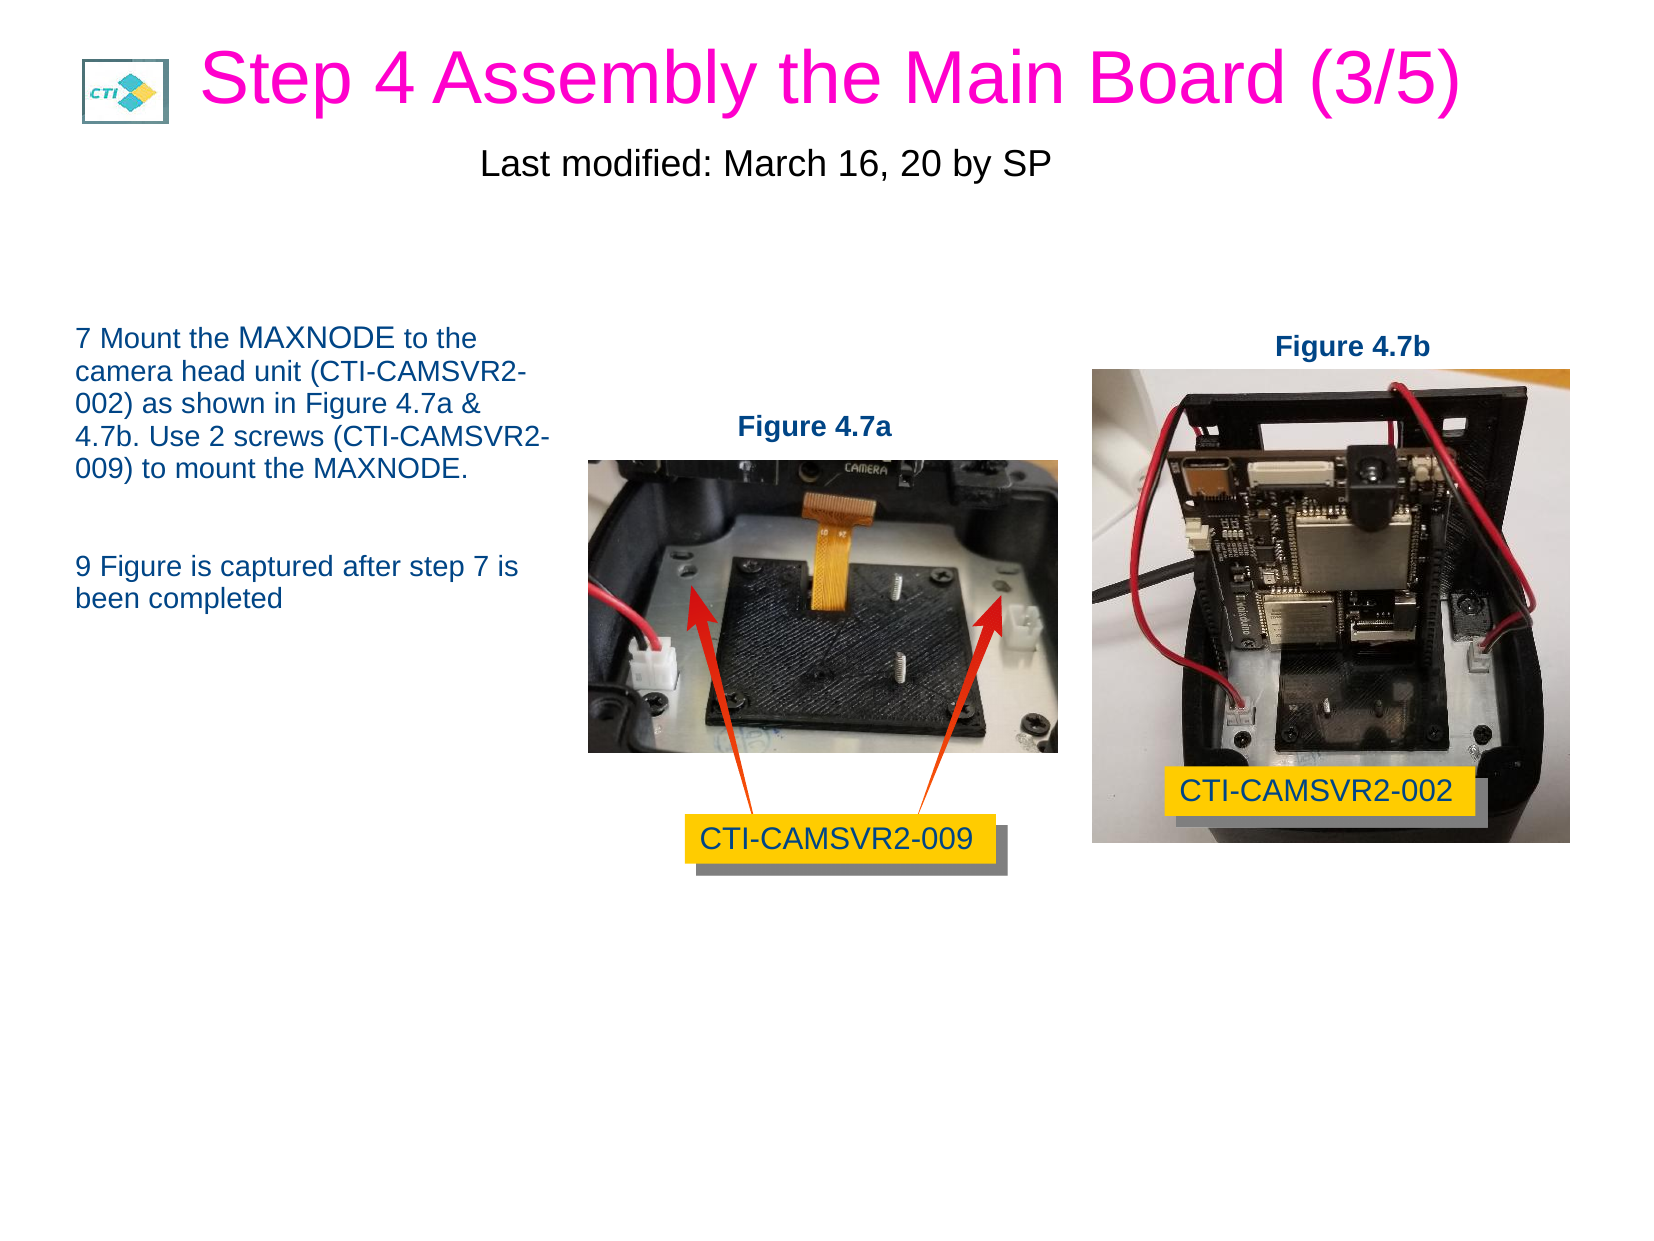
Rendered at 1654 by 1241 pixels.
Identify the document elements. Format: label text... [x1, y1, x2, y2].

text_box Figure 4.7a [722, 395, 923, 460]
text_box 7 Mount the MAXNODE to the camera head unit (CTI-CAMSVR2-002) as shown in Figure 4.7a & 4.7b. Use 2 screws (CTI-CAMSVR2-009) to mount the MAXNODE. 9 Figure is captured after step 7 is been completed [60, 313, 567, 959]
text_box Last modified: March 16, 20 by SP [465, 135, 1096, 192]
text_box Figure 4.7b [1260, 315, 1456, 405]
text_box CTI-CAMSVR2-009 [684, 814, 996, 864]
picture [588, 460, 1058, 814]
title Step 4 Assembly the Main Board (3/5) [86, 15, 1576, 136]
text_box CTI-CAMSVR2-002 [1164, 766, 1476, 816]
picture [1092, 369, 1570, 844]
picture [82, 59, 169, 124]
